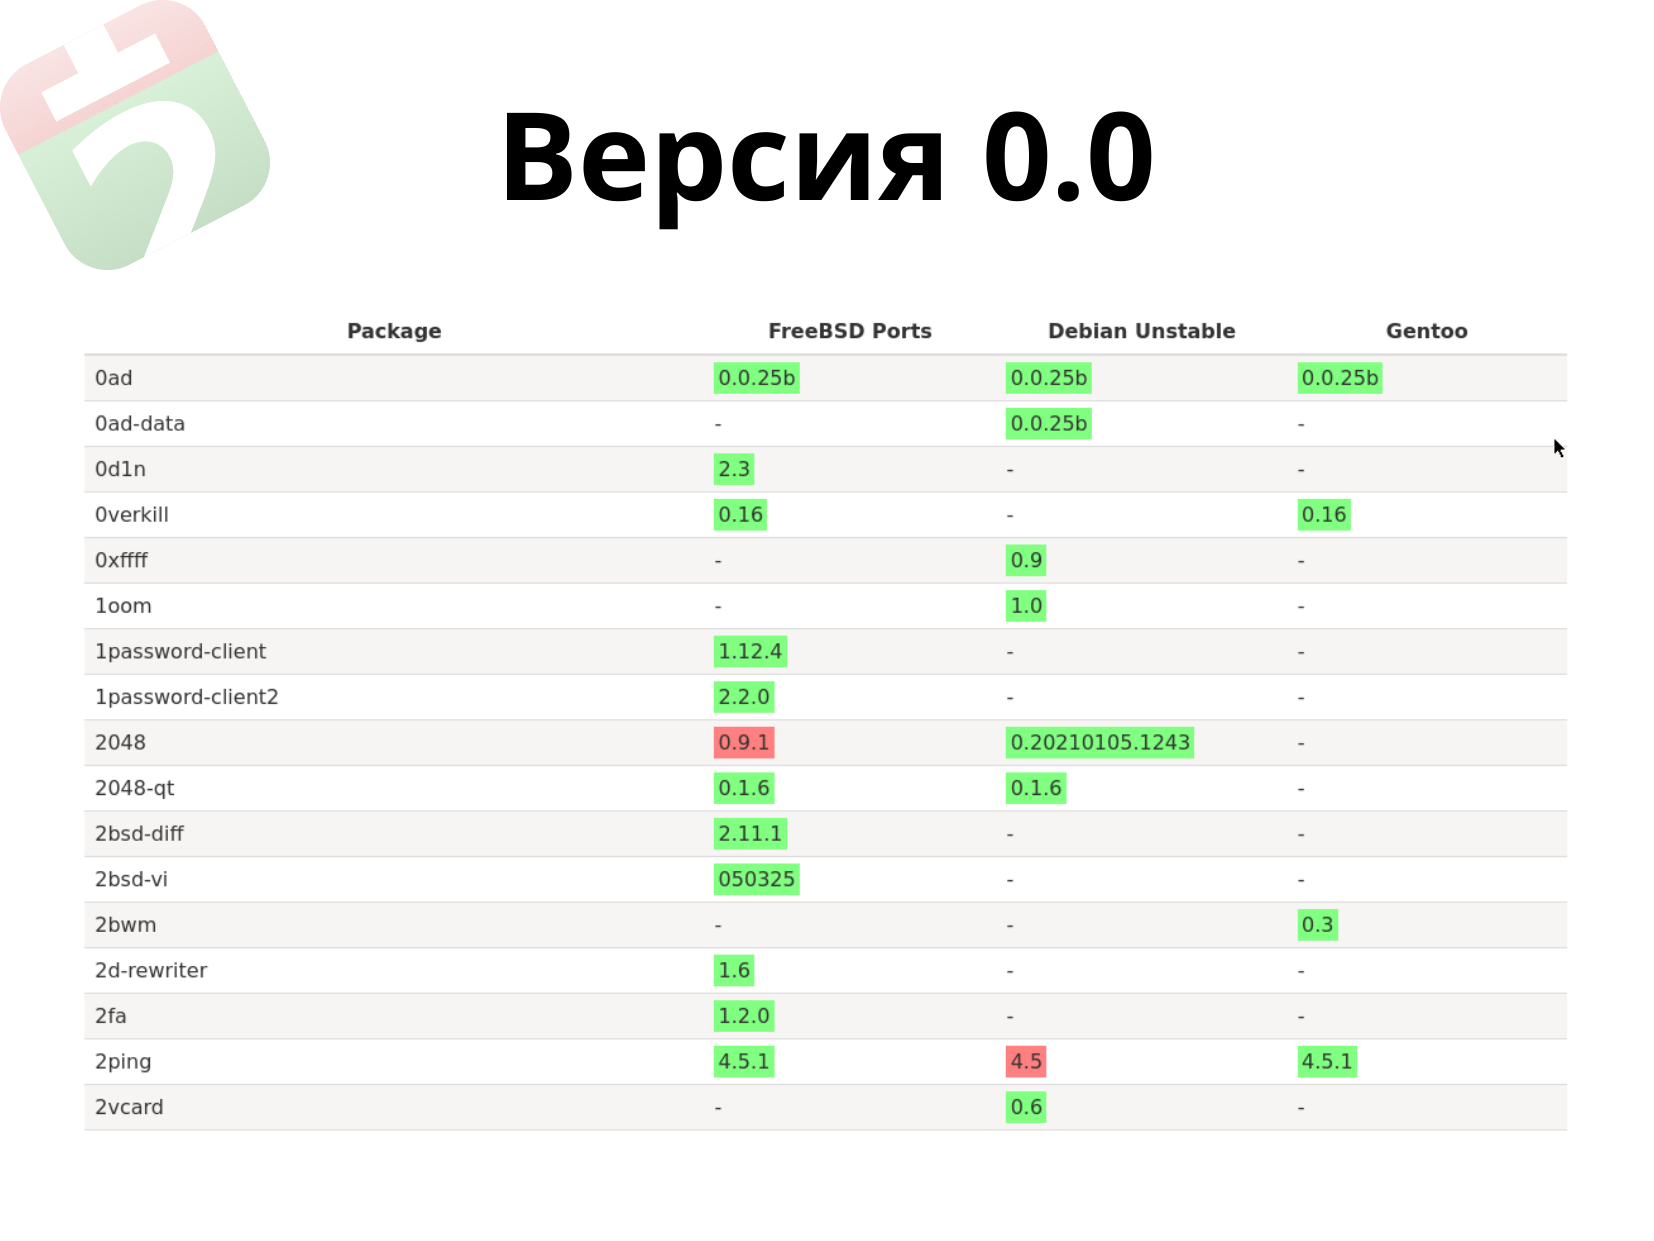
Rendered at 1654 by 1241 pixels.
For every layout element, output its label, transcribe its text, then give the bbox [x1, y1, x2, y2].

title Версия 0.0 [82, 49, 1571, 257]
picture [82, 289, 1571, 1155]
